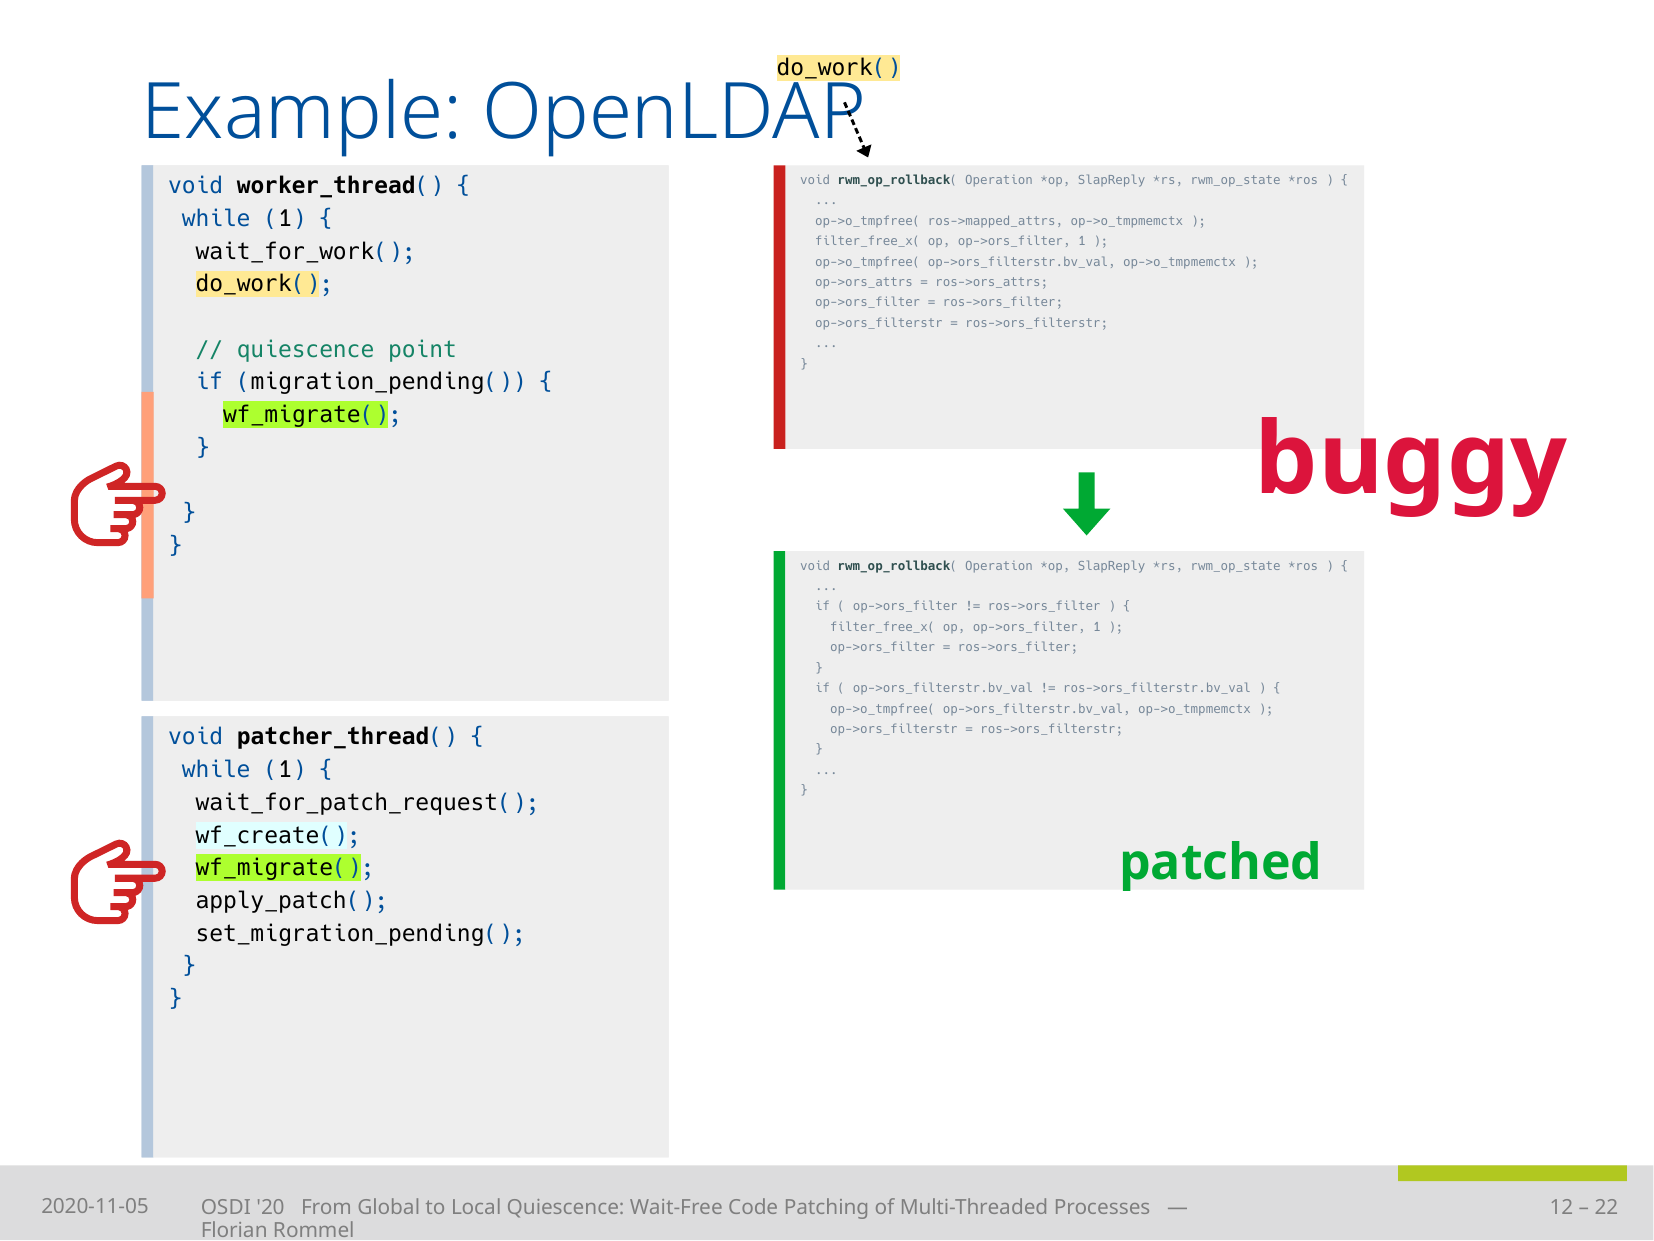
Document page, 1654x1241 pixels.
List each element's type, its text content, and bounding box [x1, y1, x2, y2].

text_box void rwm_op_rollback( Operation *op, SlapReply *rs, rwm_op_state *ros ) { ... if ( op->ors_filter != ros->ors_filter ) { filter_free_x( op, op->ors_filter, 1 ); op->ors_filter = ros->ors_filter; } if ( op->ors_filterstr.bv_val != ros->ors_filterstr.bv_val ) { op->o_tmpfree( op->ors_filterstr.bv_val, op->o_tmpmemctx ); op->ors_filterstr = ros->ors_filterstr; } ... } [785, 551, 1365, 890]
text_box buggy [1240, 378, 1515, 494]
text_box [773, 551, 785, 890]
text_box void patcher_thread() { while (1) { wait_for_patch_request(); wf_create(); wf_migrate(); apply_patch(); set_migration_pending(); } } [153, 716, 669, 1158]
text_box void worker_thread() { while (1) { wait_for_work(); do_work(); // quiescence point if (migration_pending()) { wf_migrate(); } } } [153, 165, 669, 701]
text_box [773, 165, 786, 449]
text_box [141, 165, 154, 456]
picture [70, 834, 166, 930]
text_box [141, 716, 153, 834]
text_box do_work() [761, 47, 963, 113]
title Example: OpenLDAP [141, 55, 1223, 134]
text_box void rwm_op_rollback( Operation *op, SlapReply *rs, rwm_op_state *ros ) { ... op->o_tmpfree( ros->mapped_attrs, op->o_tmpmemctx ); filter_free_x( op, op->ors_filter, 1 ); op->o_tmpfree( op->ors_filterstr.bv_val, op->o_tmpmemctx ); op->ors_attrs = ros->ors_attrs; op->ors_filter = ros->ors_filter; op->ors_filterstr = ros->ors_filterstr; ... } [786, 165, 1365, 449]
text_box [141, 552, 154, 701]
text_box [1062, 472, 1111, 536]
text_box patched [1104, 818, 1295, 889]
text_box [141, 930, 153, 1158]
picture [70, 456, 166, 552]
